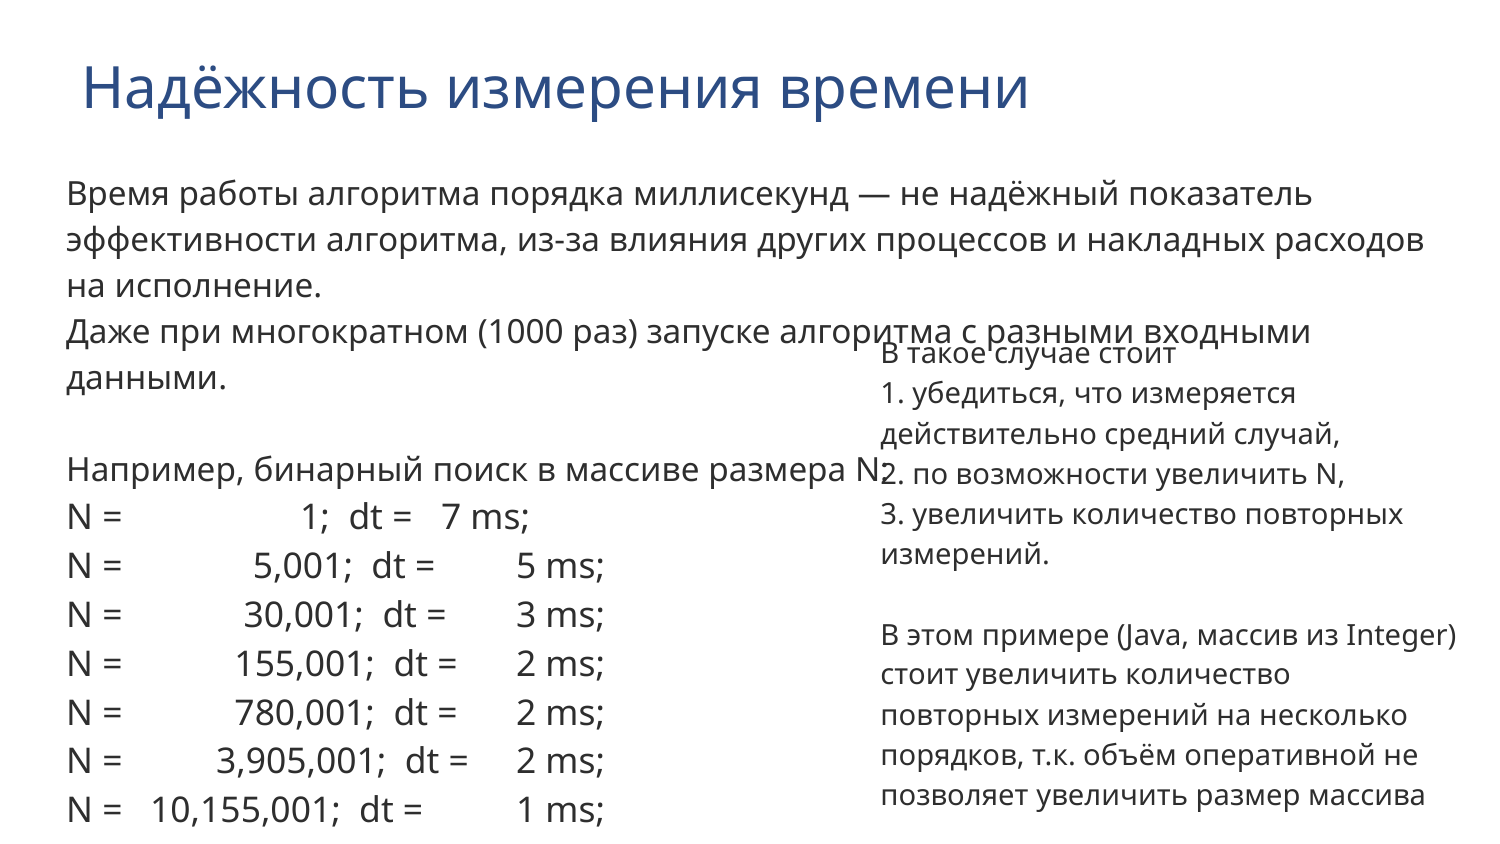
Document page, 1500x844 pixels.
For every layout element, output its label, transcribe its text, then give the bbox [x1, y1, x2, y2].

title Надёжность измерения времени [51, 35, 1449, 130]
list Время работы алгоритма порядка миллисекунд — не надёжный показатель эффективности алгоритма, из-за влияния других процессов и накладных расходов на исполнение. Даже при многократном (1000 раз) запуске алгоритма с разными входными данными. Например, бинарный поиск в массиве размера N: N = 1; dt = 7 ms; N = 5,001; dt = 5 ms; N = 30,001; dt = 3 ms; N = 155,001; dt = 2 ms; N = 780,001; dt = 2 ms; N = 3,905,001; dt = 2 ms; N = 10,155,001; dt = 1 ms; N = 100,780,001; dt = 3 ms; [51, 151, 1449, 821]
text_box В такое случае стоит 1. убедиться, что измеряется действительно средний случай, 2. по возможности увеличить N, 3. увеличить количество повторных измерений. В этом примере (Java, массив из Integer) стоит увеличить количество повторных измерений на несколько порядков, т.к. объём оперативной не позволяет увеличить размер массива [865, 314, 1473, 827]
